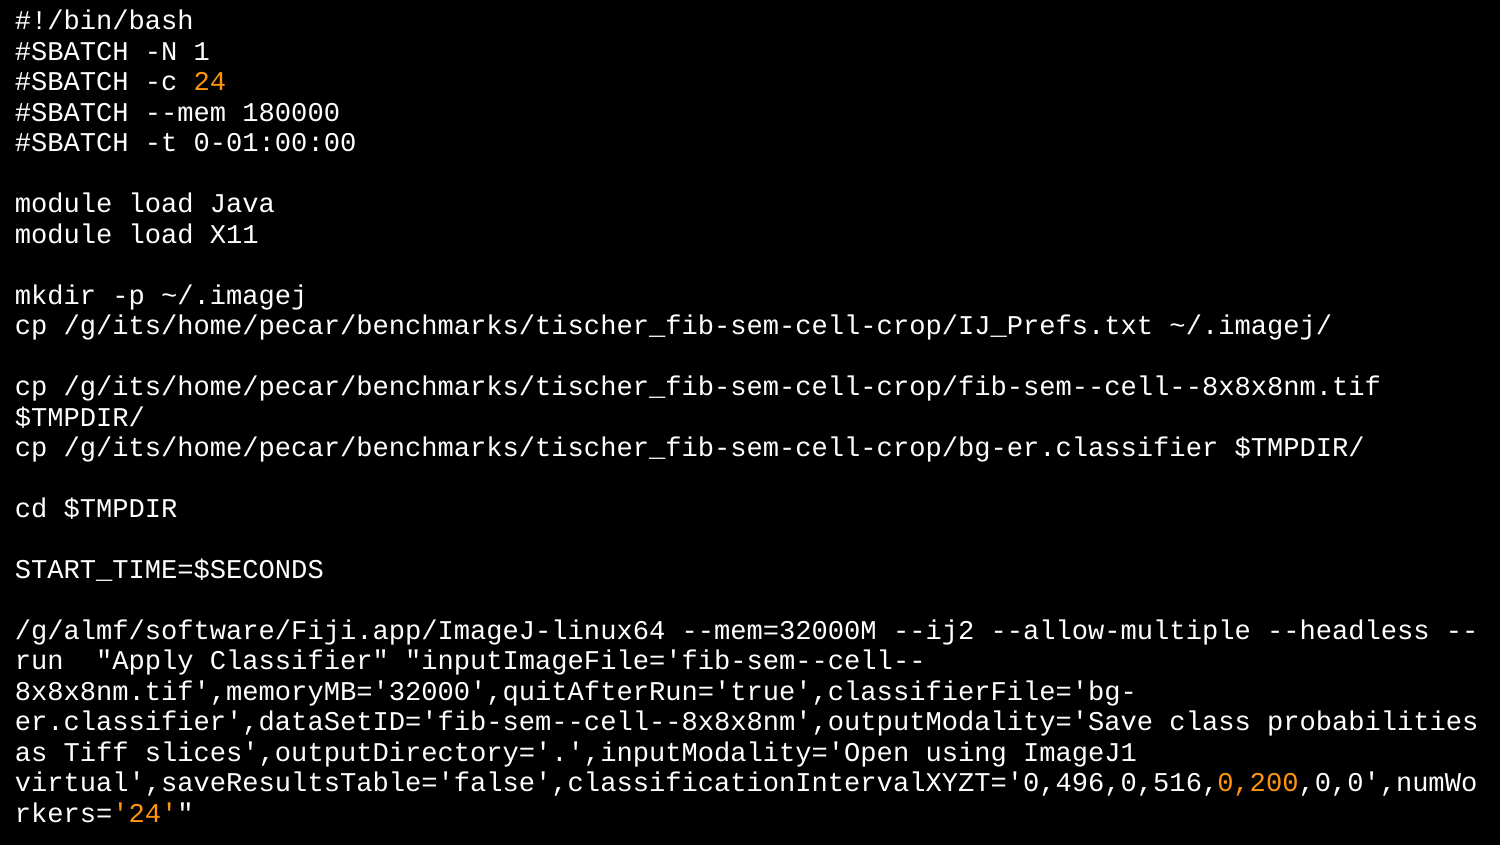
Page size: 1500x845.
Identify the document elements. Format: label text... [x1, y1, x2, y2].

text_box #!/bin/bash #SBATCH -N 1 #SBATCH -c 24 #SBATCH --mem 180000 #SBATCH -t 0-01:00:00 module load Java module load X11 mkdir -p ~/.imagej cp /g/its/home/pecar/benchmarks/tischer_fib-sem-cell-crop/IJ_Prefs.txt ~/.imagej/ cp /g/its/home/pecar/benchmarks/tischer_fib-sem-cell-crop/fib-sem--cell--8x8x8nm.tif $TMPDIR/ cp /g/its/home/pecar/benchmarks/tischer_fib-sem-cell-crop/bg-er.classifier $TMPDIR/ cd $TMPDIR START_TIME=$SECONDS /g/almf/software/Fiji.app/ImageJ-linux64 --mem=32000M --ij2 --allow-multiple --headless --run "Apply Classifier" "inputImageFile='fib-sem--cell--8x8x8nm.tif',memoryMB='32000',quitAfterRun='true',classifierFile='bg-er.classifier',dataSetID='fib-sem--cell--8x8x8nm',outputModality='Save class probabilities as Tiff slices',outputDirectory='.',inputModality='Open using ImageJ1 virtual',saveResultsTable='false',classificationIntervalXYZT='0,496,0,516,0,200,0,0',numWorkers='24'" ELAPSED_TIME=$(($SECONDS - $START_TIME)) echo "Elapsed time on `hostname` with $SLURM_CPUS_PER_TASK cores: $ELAPSED_TIME" [0, 0, 1500, 845]
